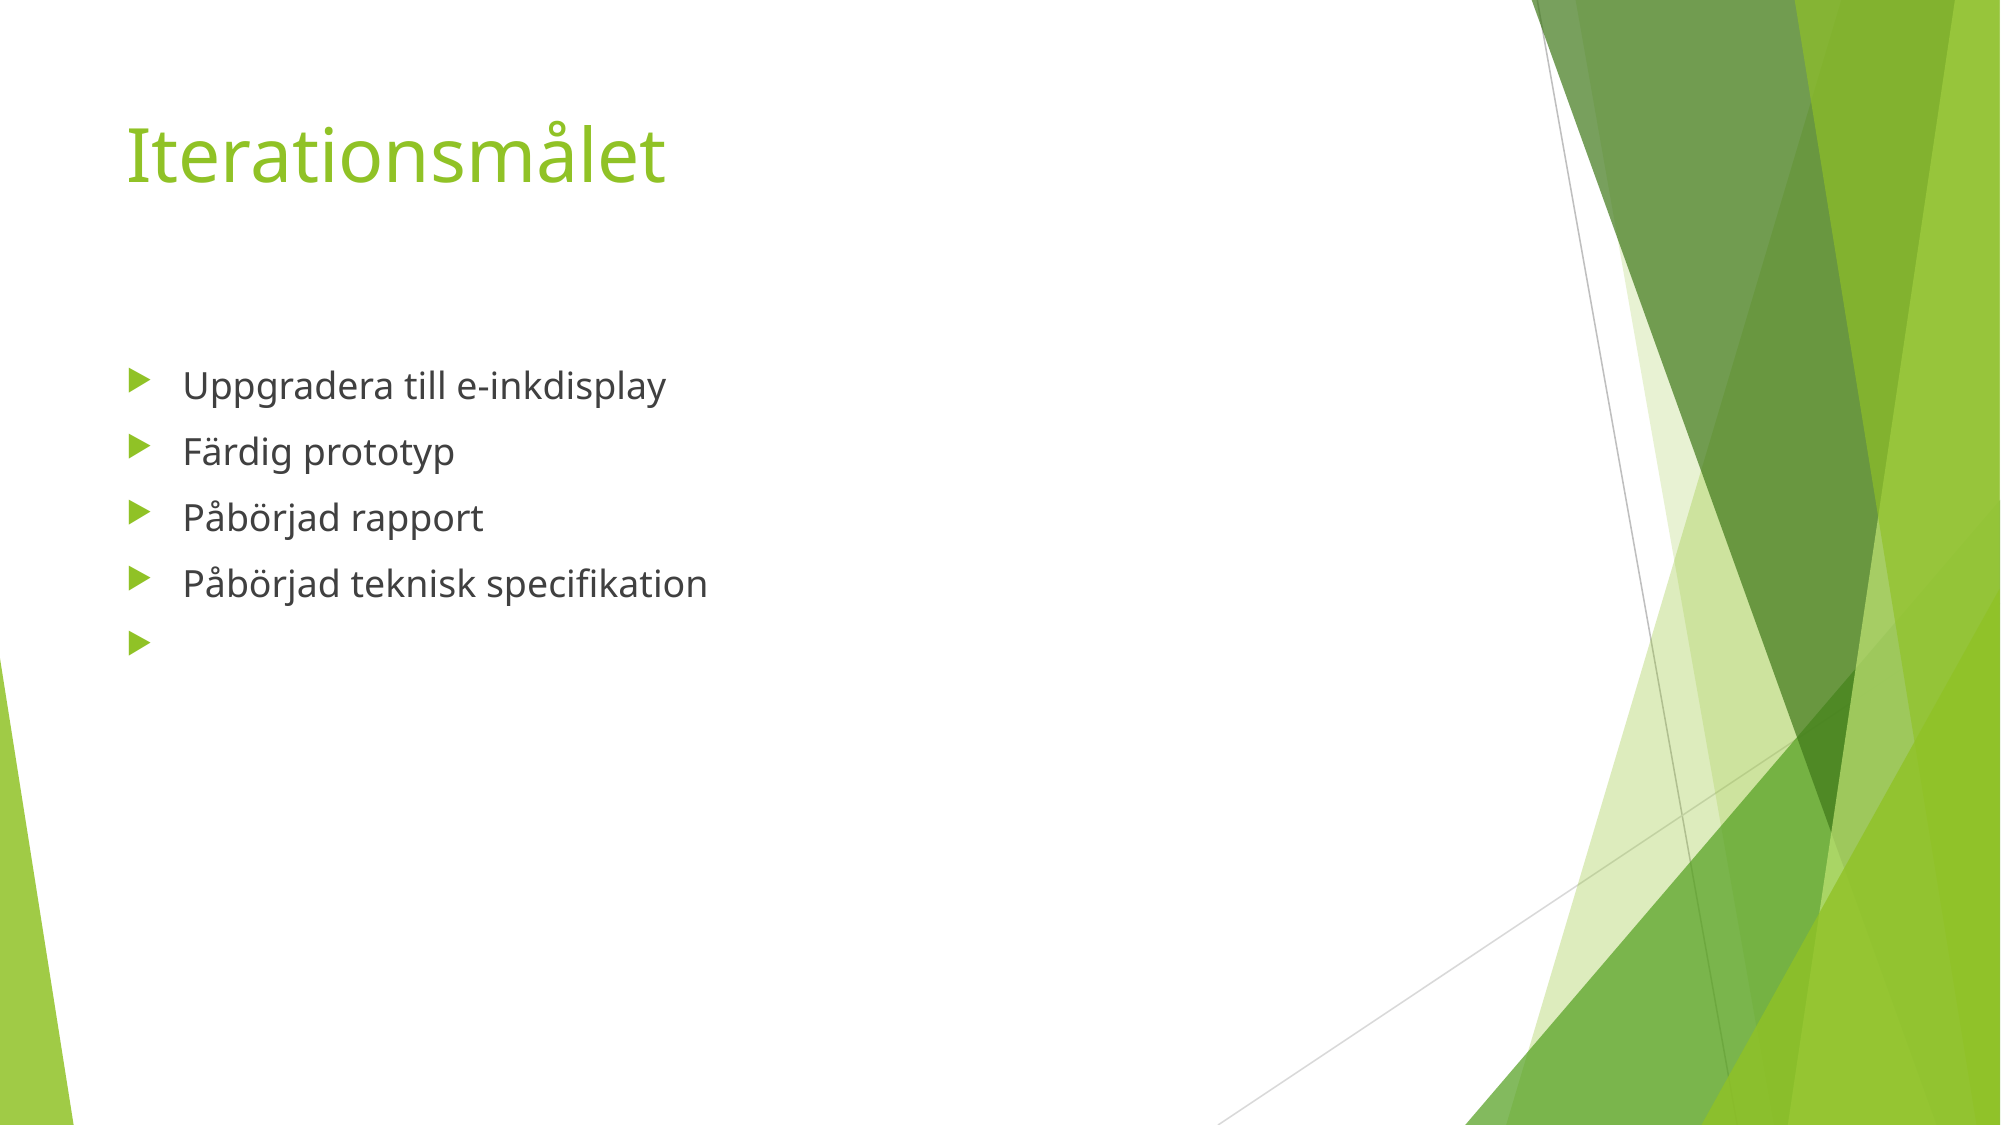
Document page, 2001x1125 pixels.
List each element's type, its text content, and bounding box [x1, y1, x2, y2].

list Uppgradera till e-inkdisplay Färdig prototyp Påbörjad rapport Påbörjad teknisk specifikation [111, 354, 1522, 992]
title Iterationsmålet [111, 99, 1522, 317]
